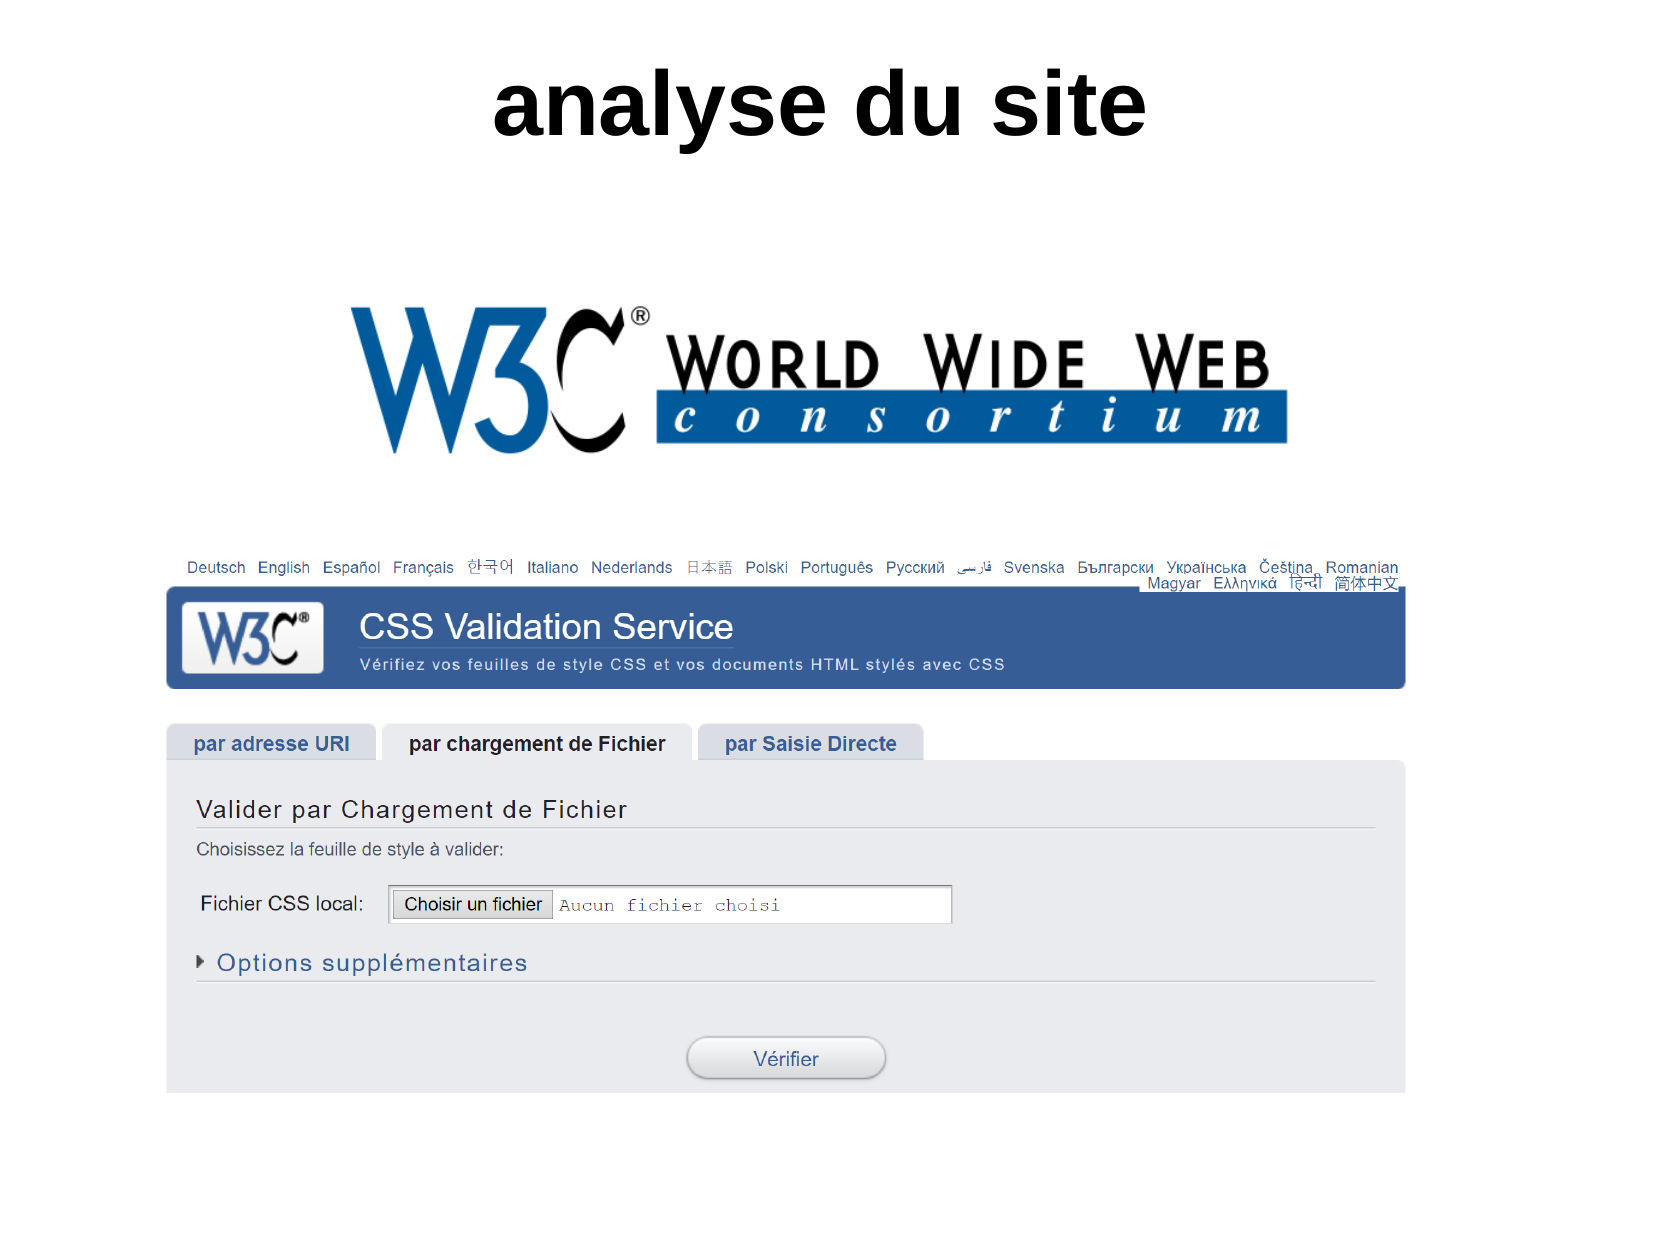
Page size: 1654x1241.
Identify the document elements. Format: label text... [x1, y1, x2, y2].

picture [147, 208, 1418, 1093]
title analyse du site [76, 0, 1565, 208]
